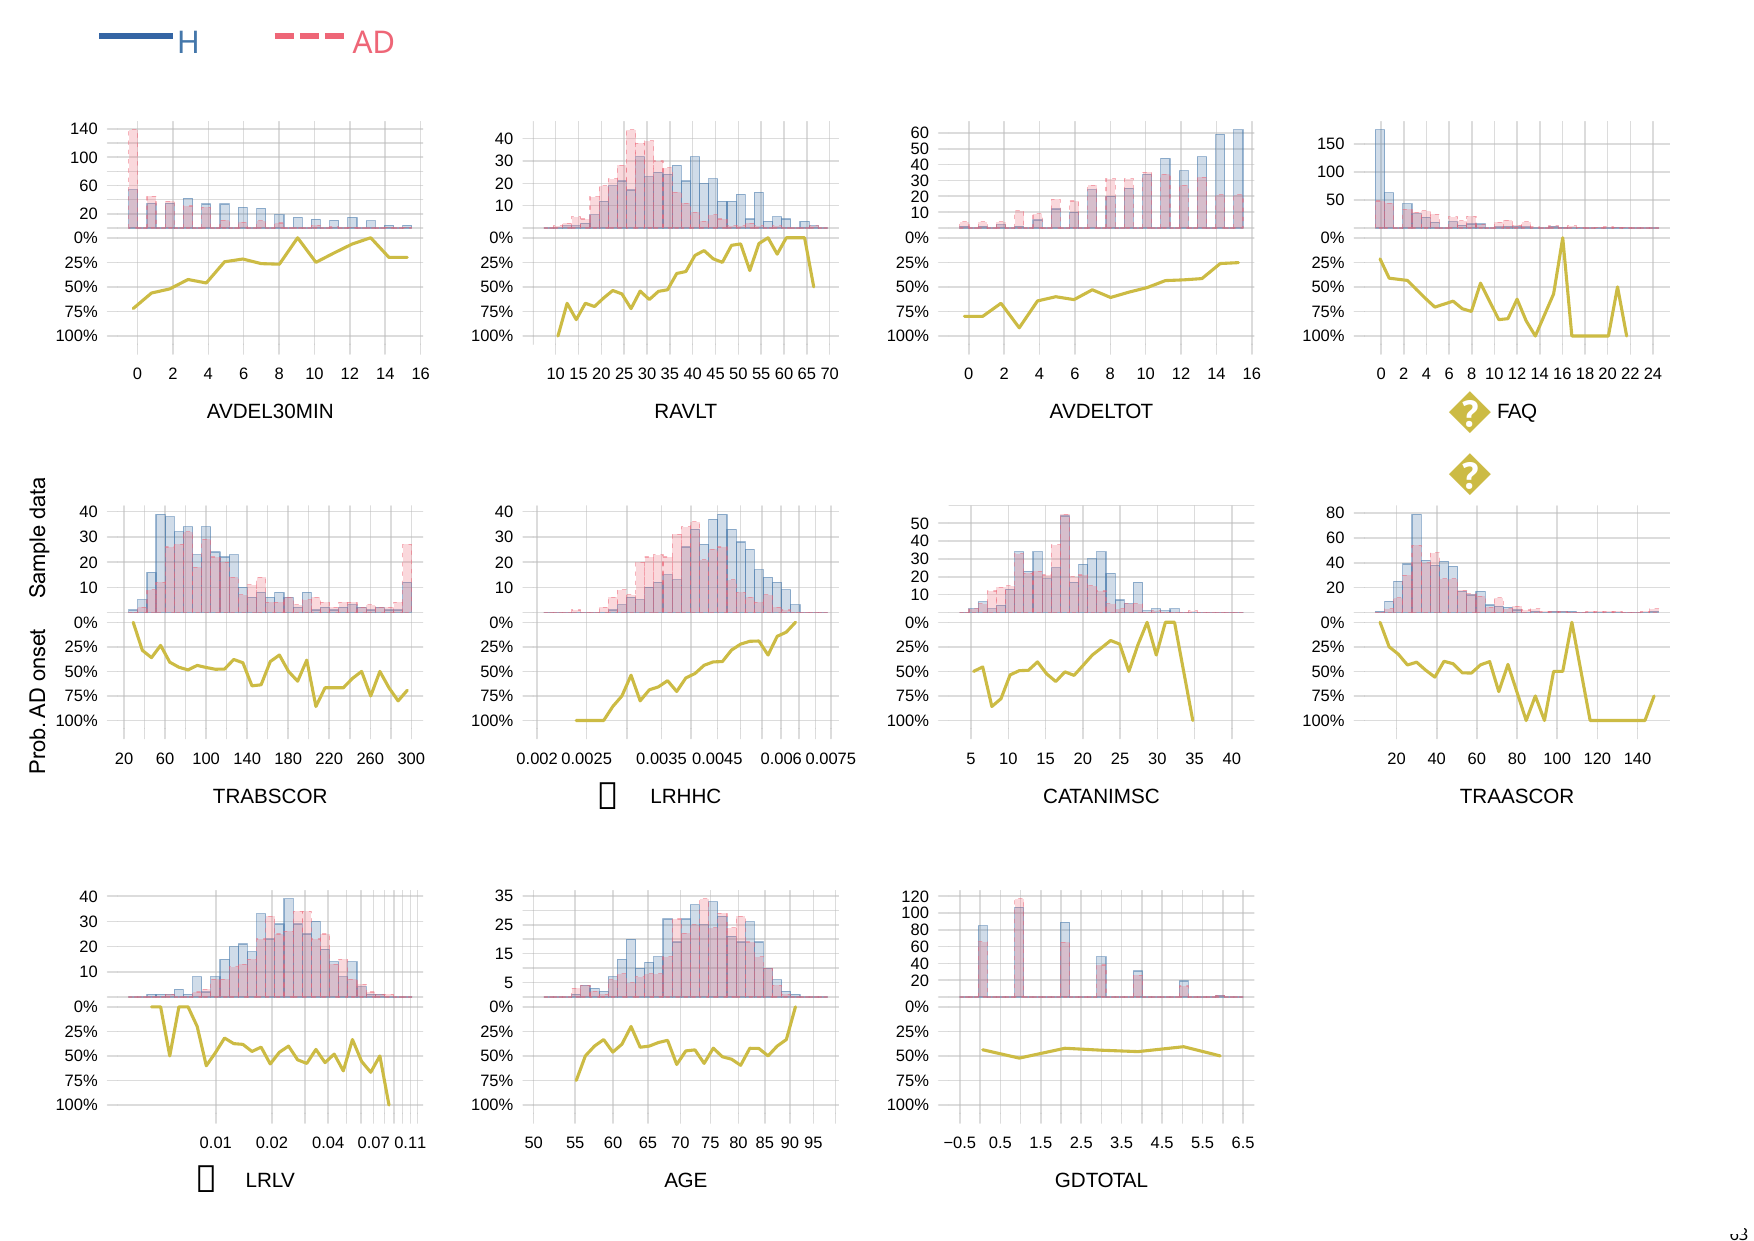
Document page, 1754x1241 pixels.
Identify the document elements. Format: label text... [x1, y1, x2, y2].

text_box H [162, 13, 250, 60]
text_box 🧠 [180, 1145, 262, 1210]
text_box AD [337, 13, 413, 60]
picture [9, 6, 1745, 1234]
text_box Prob. AD onset Sample data [18, 441, 68, 790]
text_box 🧠 [581, 762, 663, 828]
text_box 👪 [1432, 370, 1508, 492]
